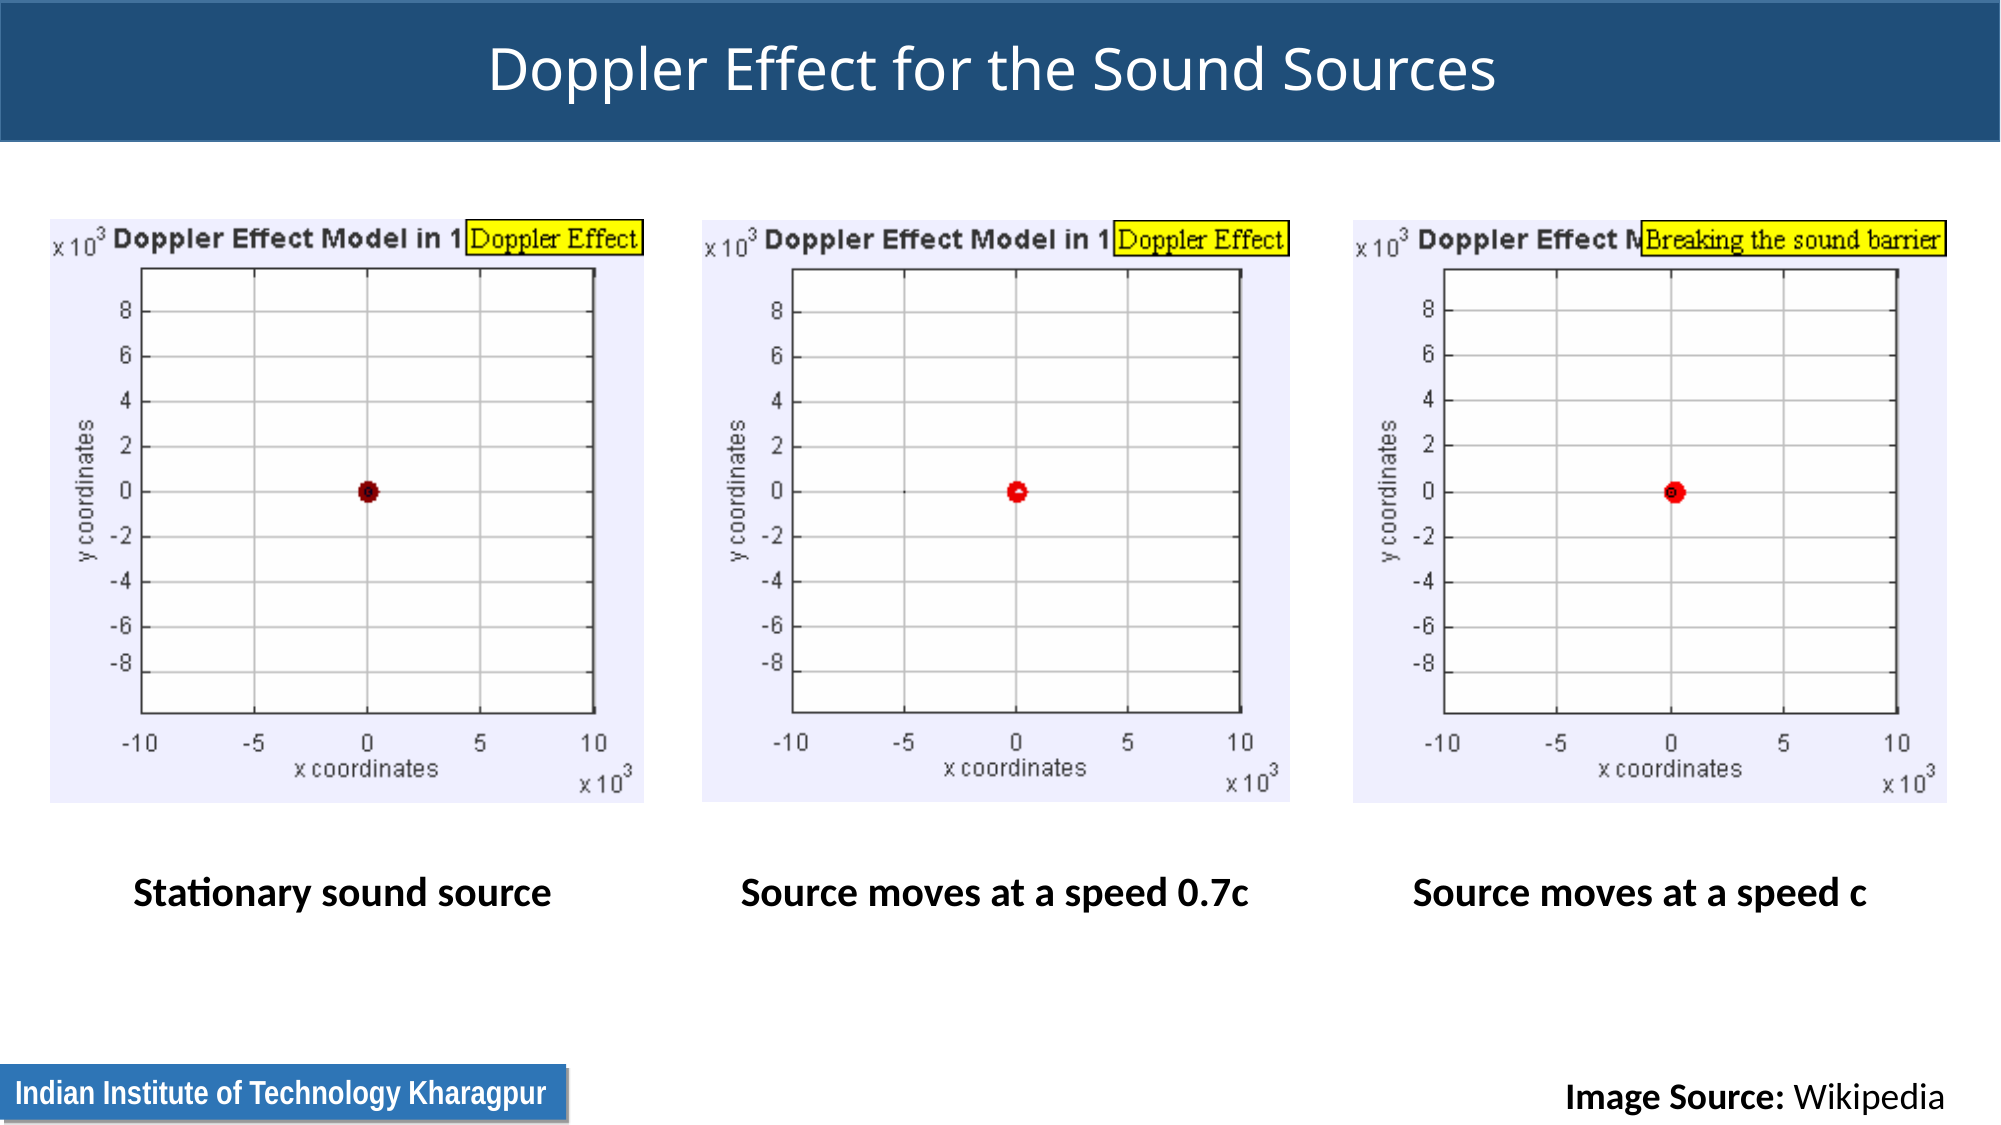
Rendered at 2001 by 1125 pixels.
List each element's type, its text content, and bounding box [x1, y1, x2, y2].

text_box Source moves at a speed 0.7c [725, 857, 1275, 924]
text_box Image Source: Wikipedia [1550, 1064, 2000, 1125]
text_box Stationary sound source [118, 857, 575, 924]
picture [702, 220, 1290, 802]
title Doppler Effect for the Sound Sources [0, 1, 2000, 141]
text_box Source moves at a speed c [1398, 857, 1947, 924]
picture [50, 220, 644, 804]
picture [1353, 220, 1947, 803]
